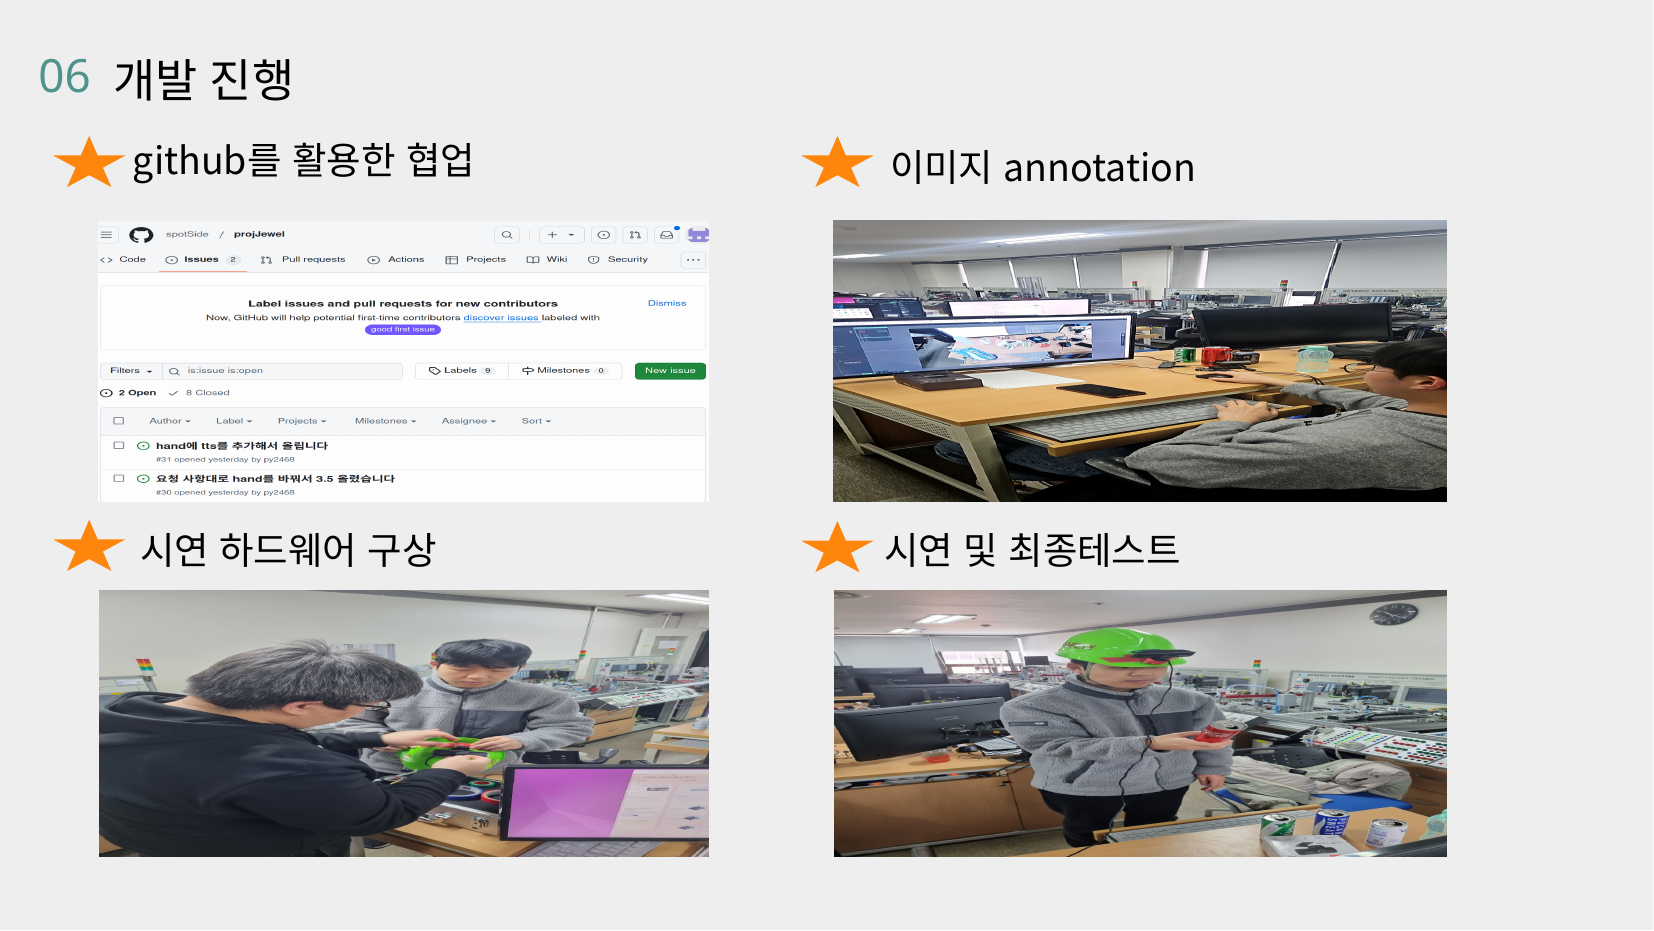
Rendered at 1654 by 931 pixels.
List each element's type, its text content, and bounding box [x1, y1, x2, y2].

picture [98, 221, 709, 502]
text_box 시연 하드웨어 구상 [125, 513, 467, 591]
text_box 시연 및 최종테스트 [869, 513, 1211, 591]
text_box github를 활용한 협업 [118, 124, 591, 213]
text_box [801, 521, 869, 573]
text_box [801, 135, 874, 188]
text_box 이미지 annotation [875, 130, 1217, 207]
picture [833, 220, 1447, 502]
picture [834, 590, 1447, 857]
title 개발 진행 [11, 0, 396, 156]
picture [99, 590, 709, 857]
text_box [53, 135, 126, 188]
text_box 06 [23, 35, 142, 125]
text_box [53, 519, 125, 571]
